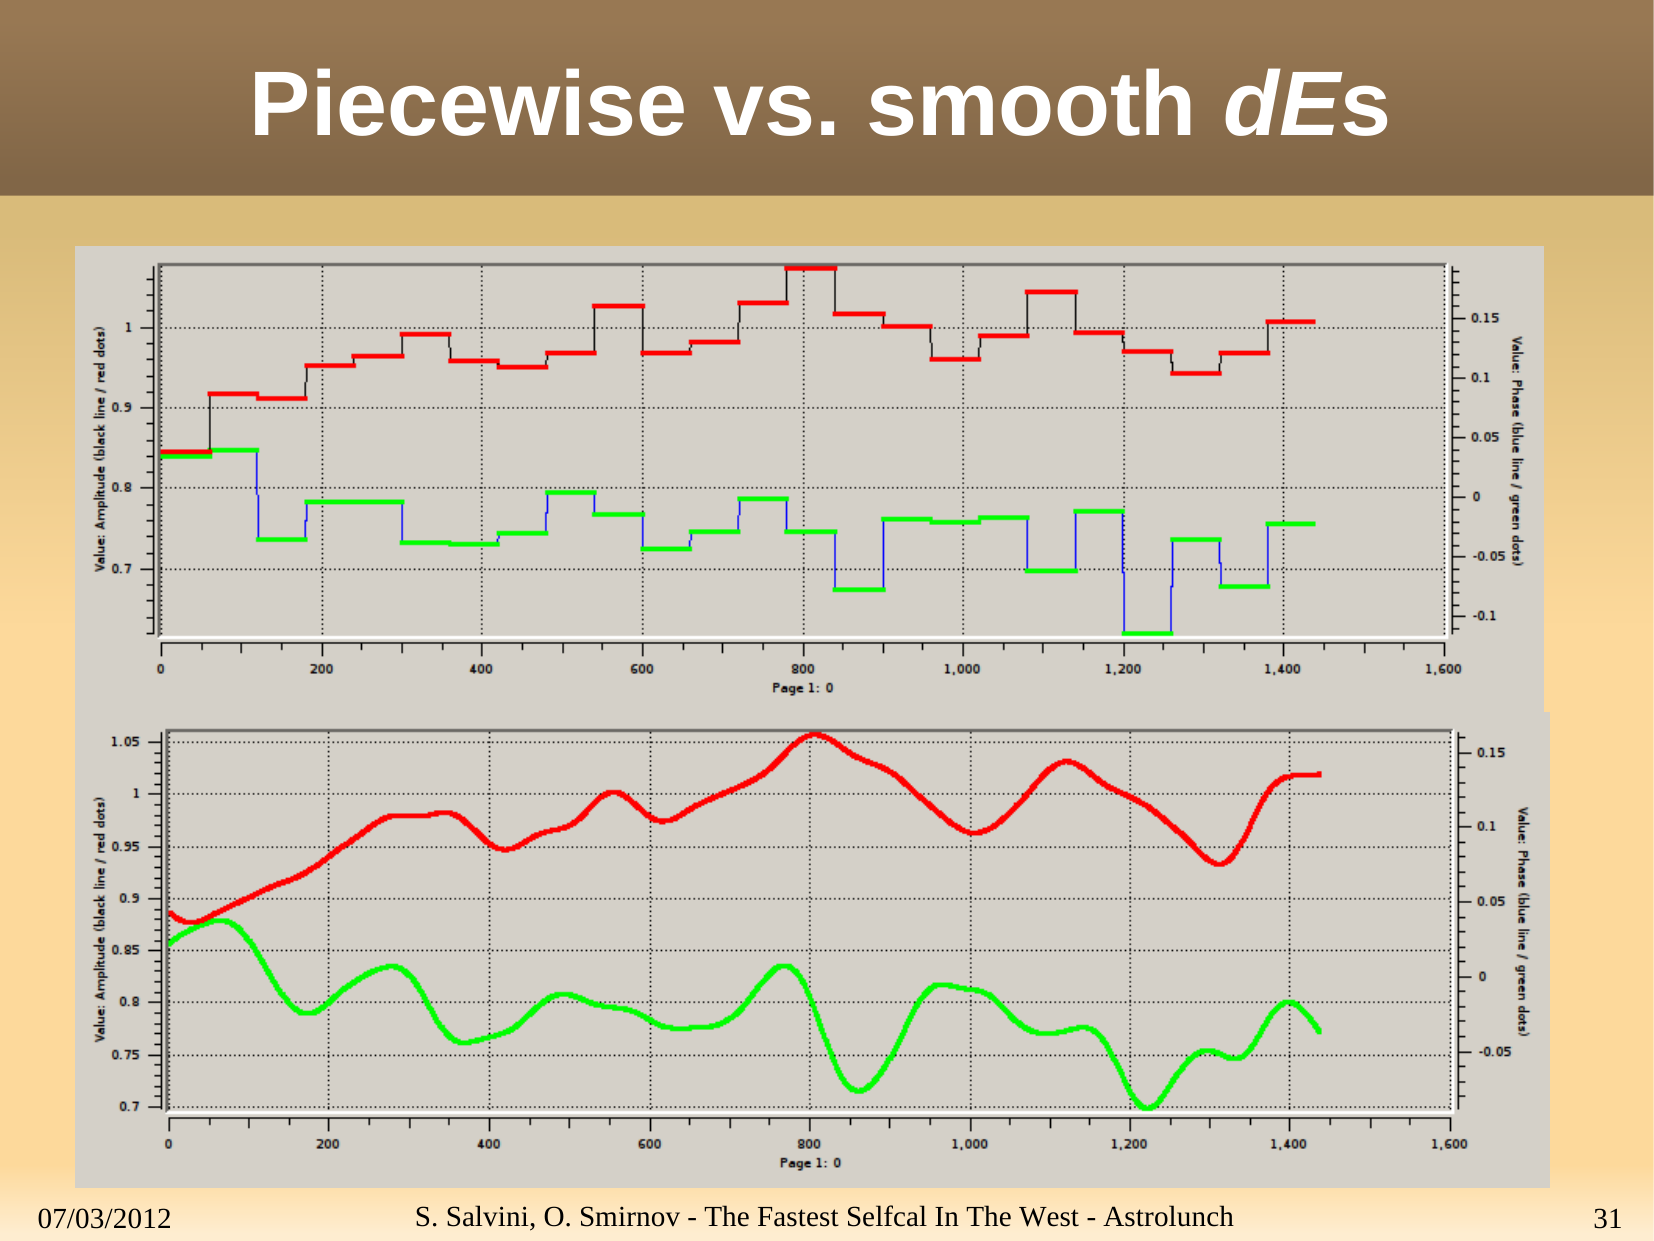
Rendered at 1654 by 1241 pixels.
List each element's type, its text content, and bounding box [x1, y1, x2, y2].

picture [0, 0, 1654, 1241]
title Piecewise vs. smooth dEs [76, 7, 1565, 200]
